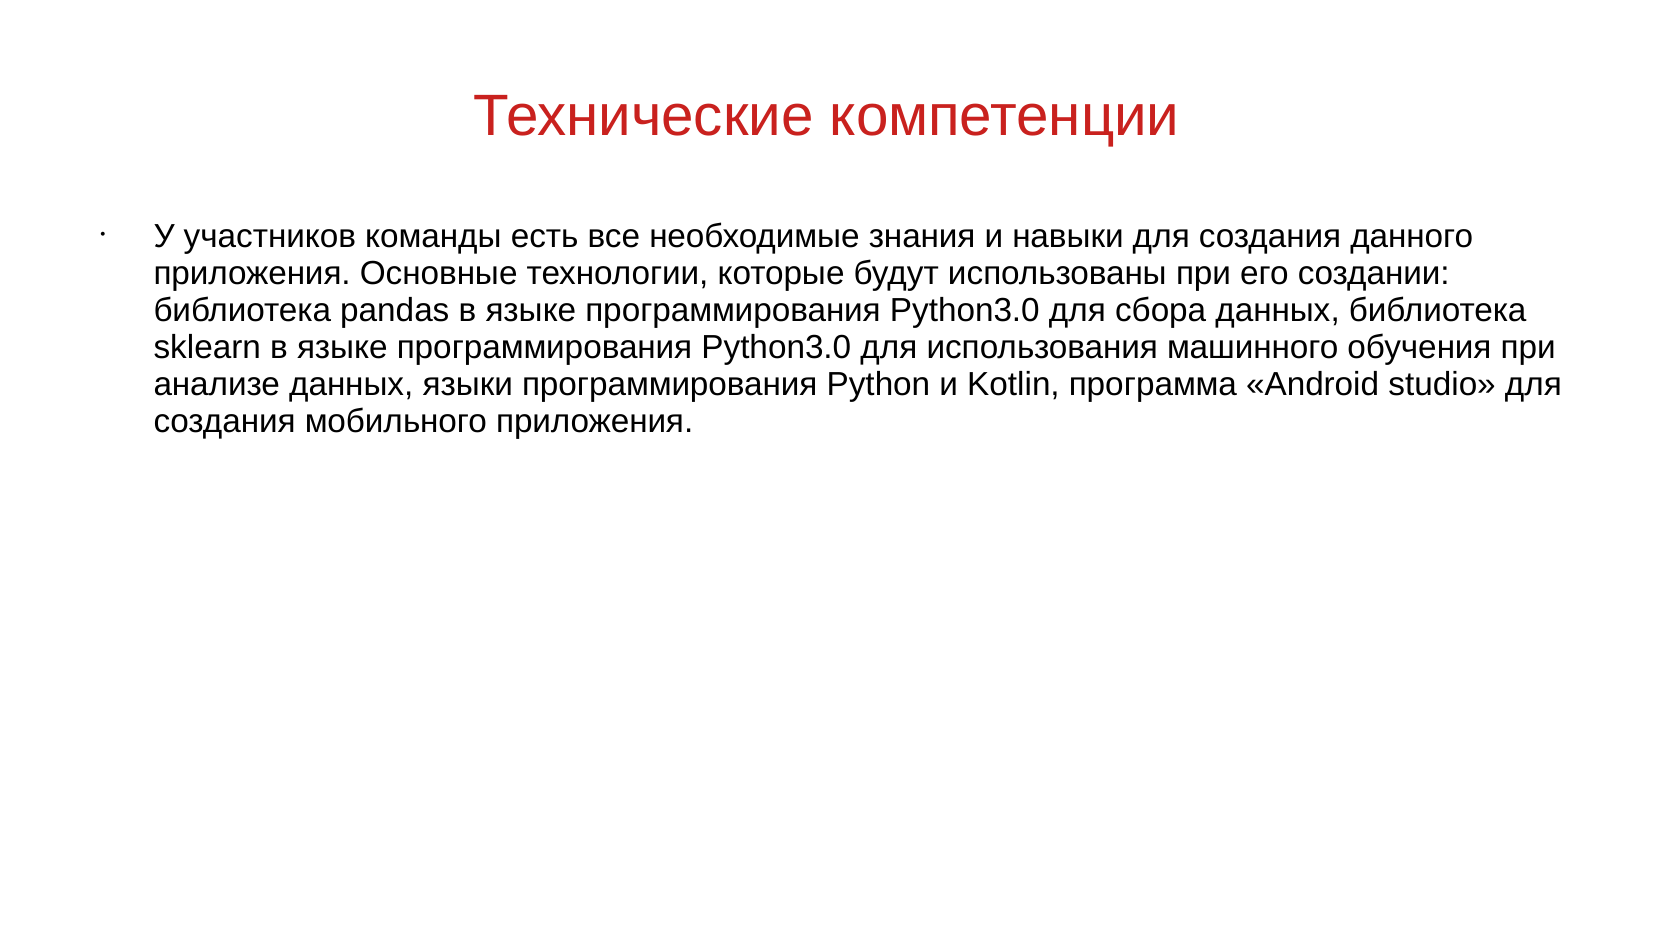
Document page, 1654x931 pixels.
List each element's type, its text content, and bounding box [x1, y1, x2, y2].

title Технические компетенции [82, 37, 1571, 193]
list У участников команды есть все необходимые знания и навыки для создания данного приложения. Основные технологии, которые будут использованы при его создании: библиотека pandas в языке программирования Python3.0 для сбора данных, библиотека sklearn в языке программирования Python3.0 для использования машинного обучения при анализе данных, языки программирования Python и Kotlin, программа «Android studio» для создания мобильного приложения. [82, 217, 1571, 758]
